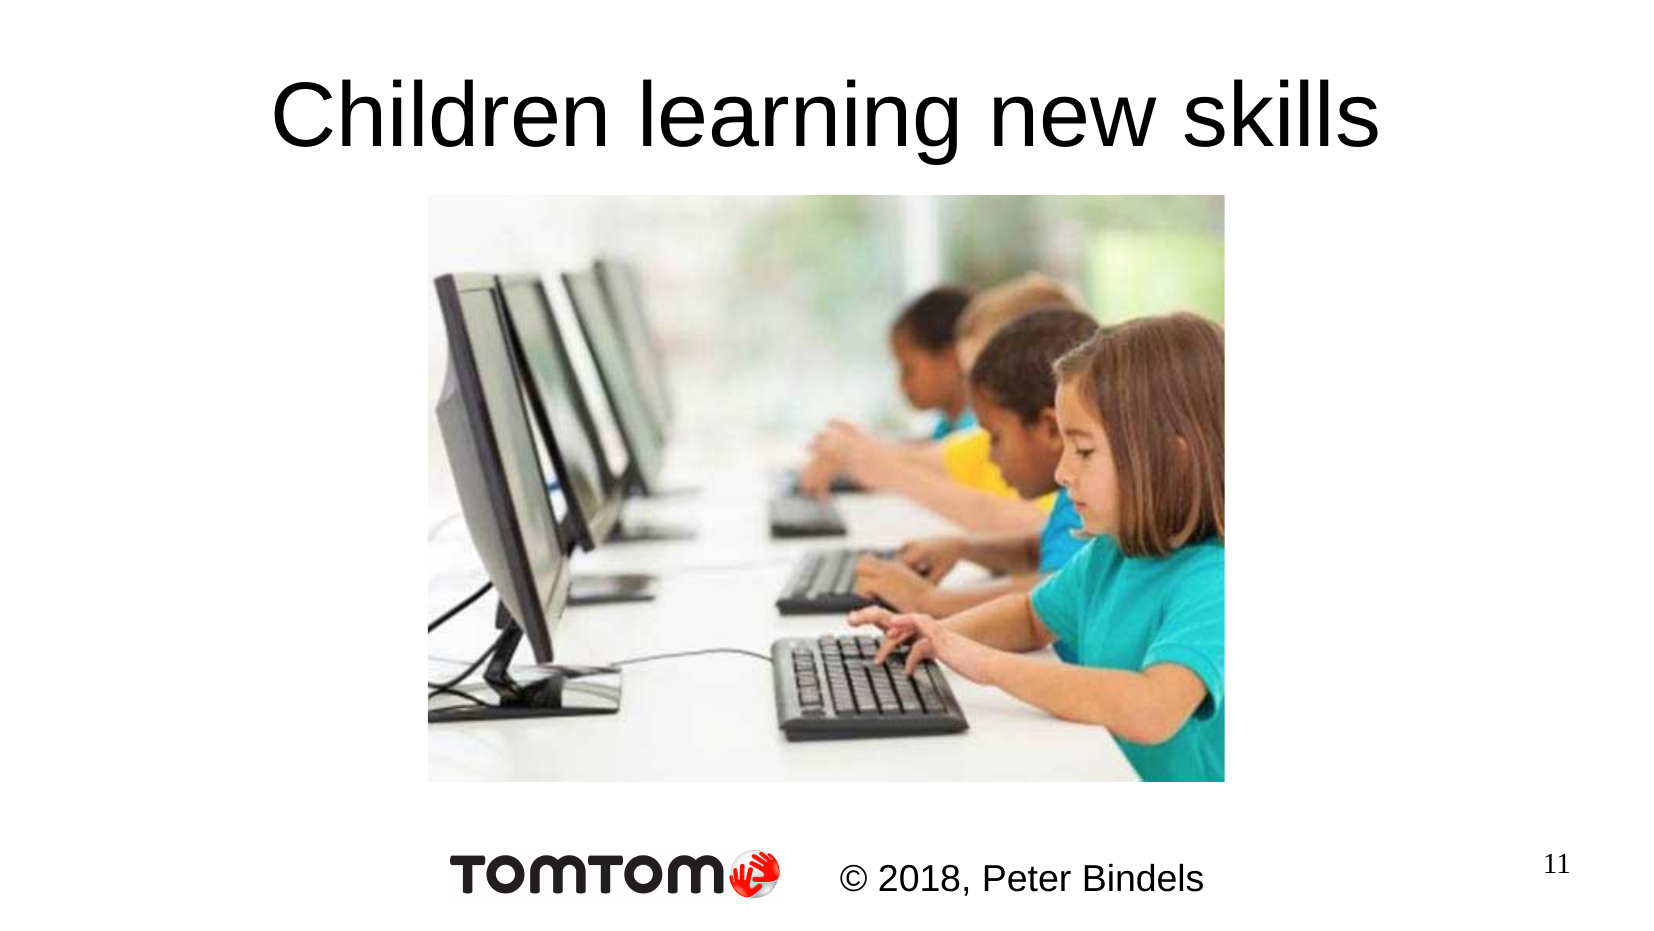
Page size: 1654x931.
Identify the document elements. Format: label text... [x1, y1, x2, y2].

title Children learning new skills [82, 37, 1571, 193]
picture [427, 195, 1225, 782]
picture [450, 847, 784, 905]
